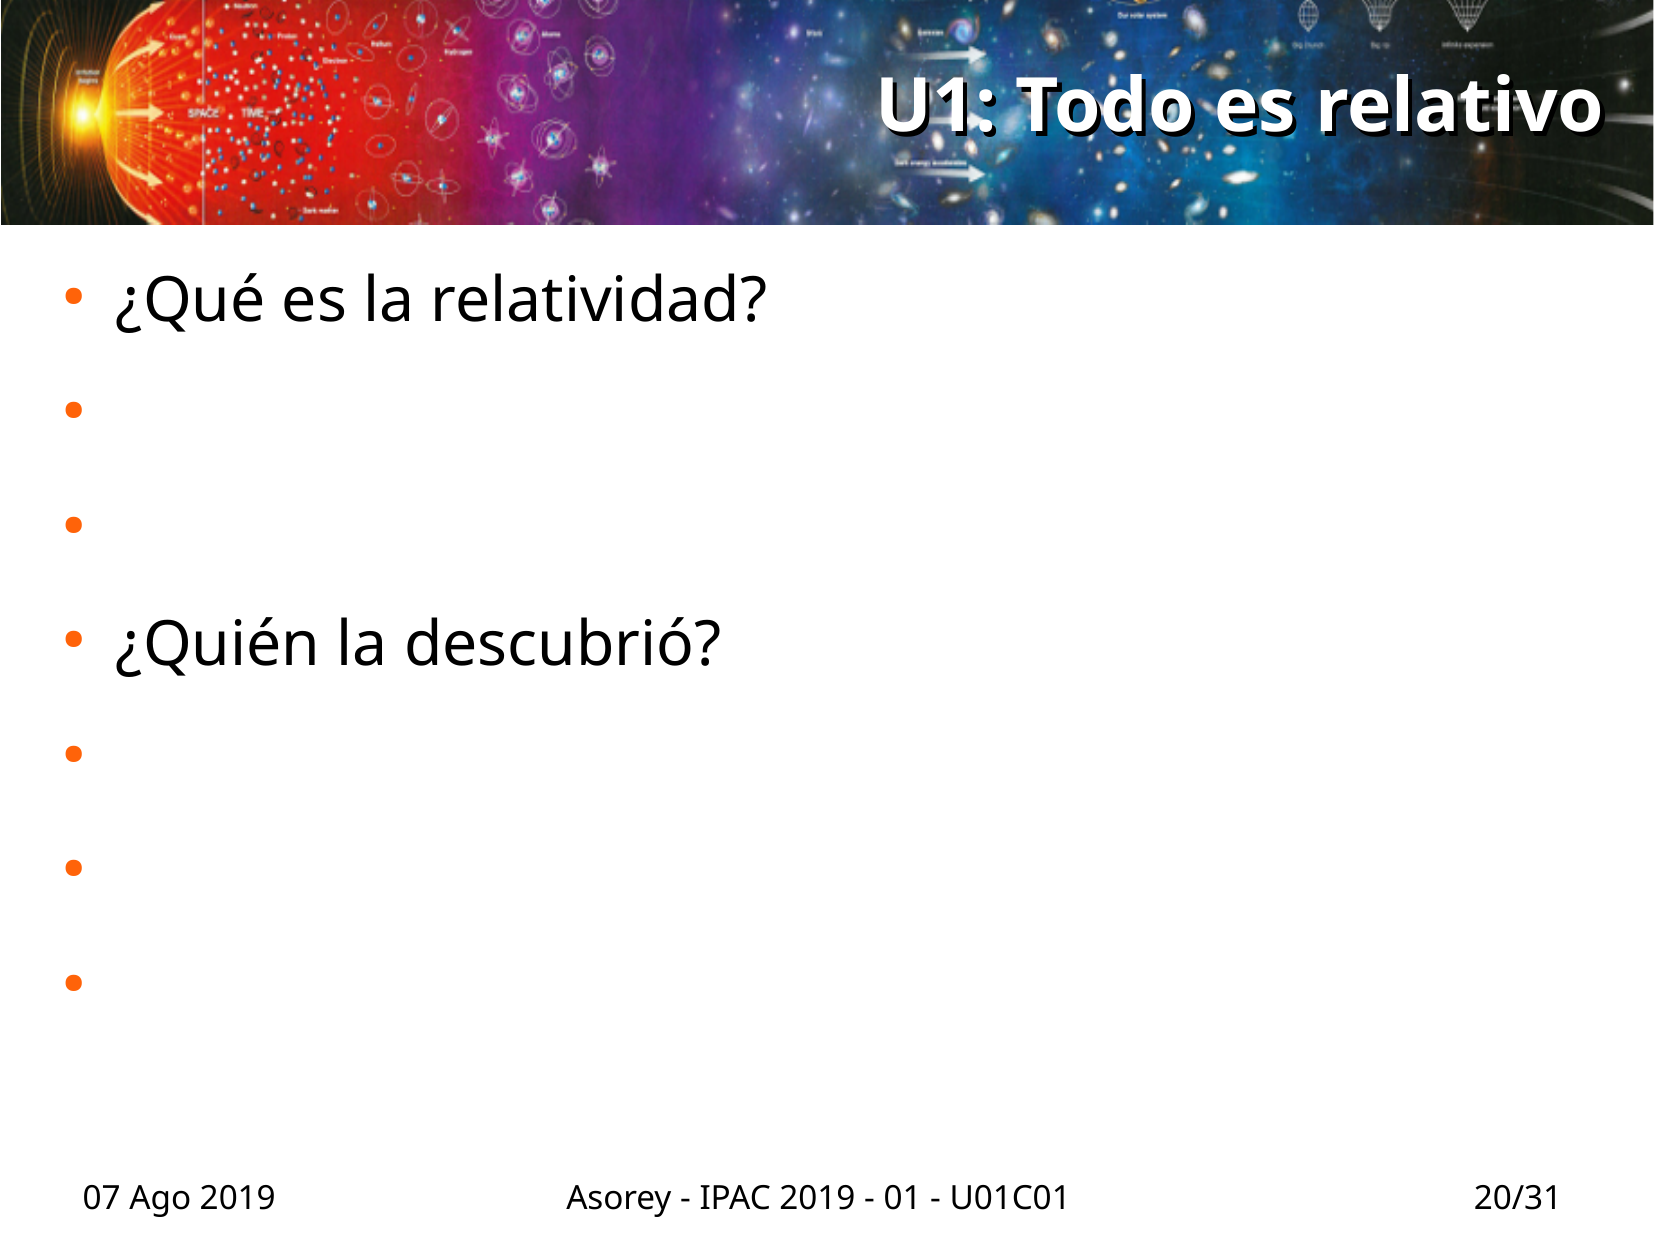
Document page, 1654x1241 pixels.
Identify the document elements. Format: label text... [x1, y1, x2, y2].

picture [1, 0, 1654, 225]
list ¿Qué es la relatividad? ¿Quién la descubrió? [45, 255, 1606, 1156]
title U1: Todo es relativo [45, 15, 1606, 191]
